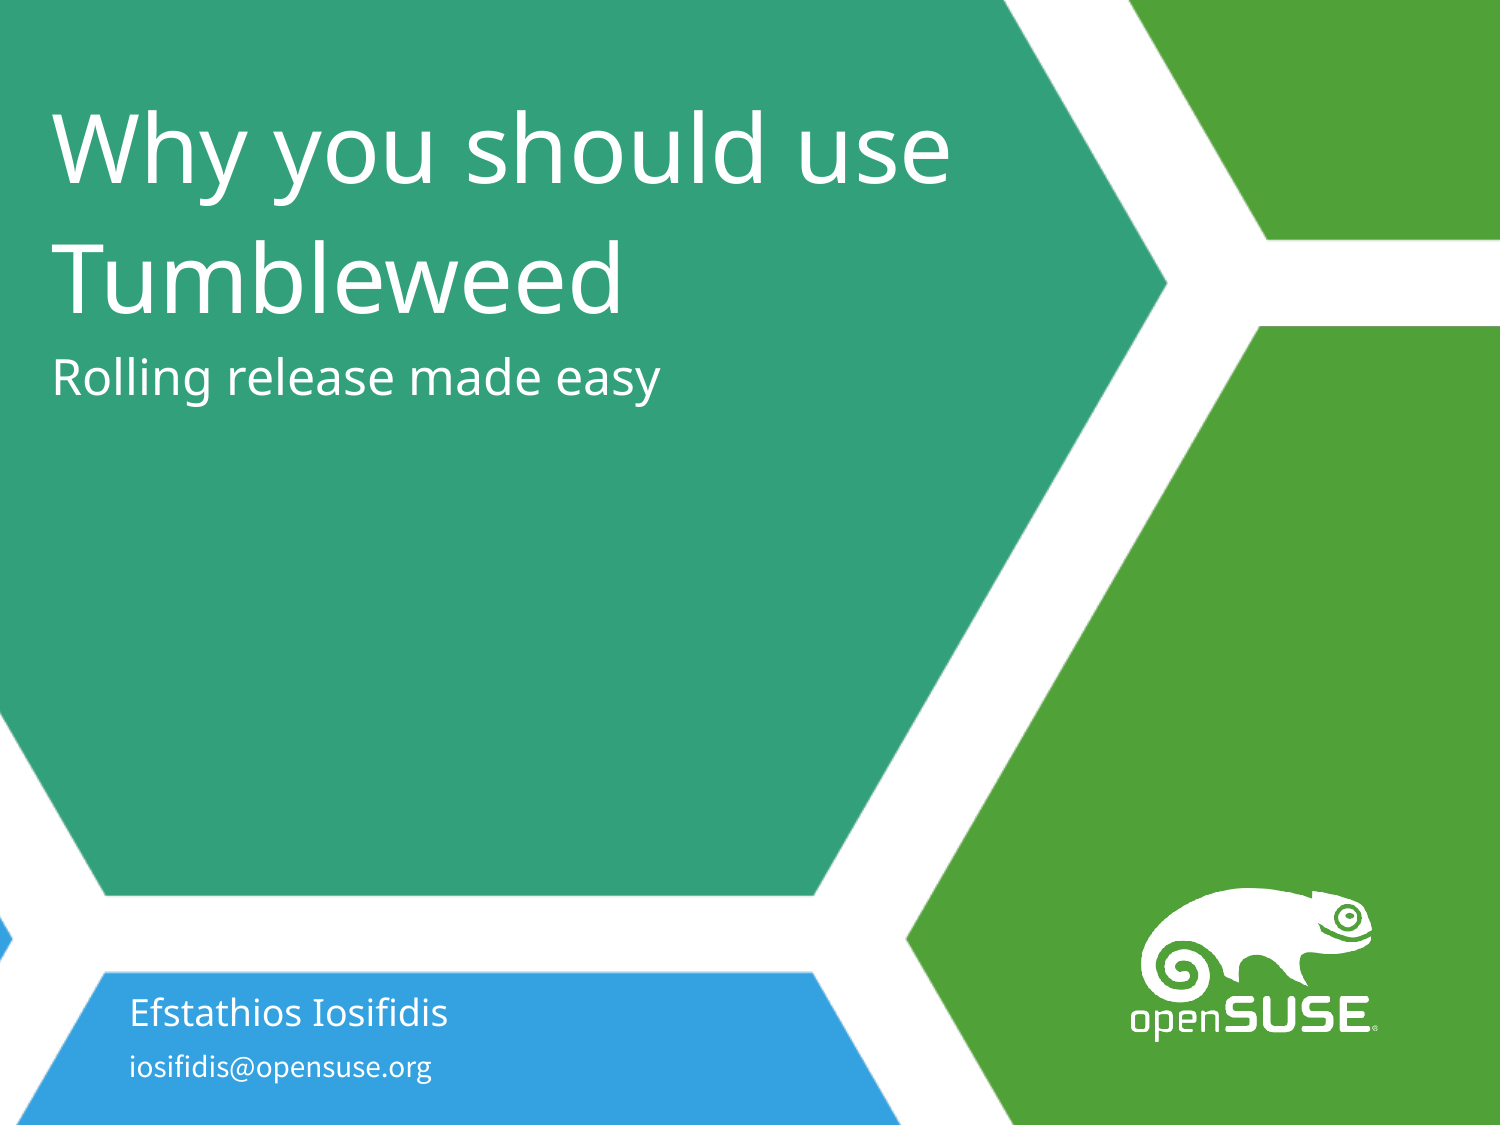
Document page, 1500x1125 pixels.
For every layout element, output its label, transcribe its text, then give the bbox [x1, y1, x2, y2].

list Efstathios Iosifidis iosifidis@opensuse.org [126, 986, 751, 1125]
title Why you should use Tumbleweed Rolling release made easy [51, 128, 1101, 410]
picture [0, 0, 1500, 1125]
